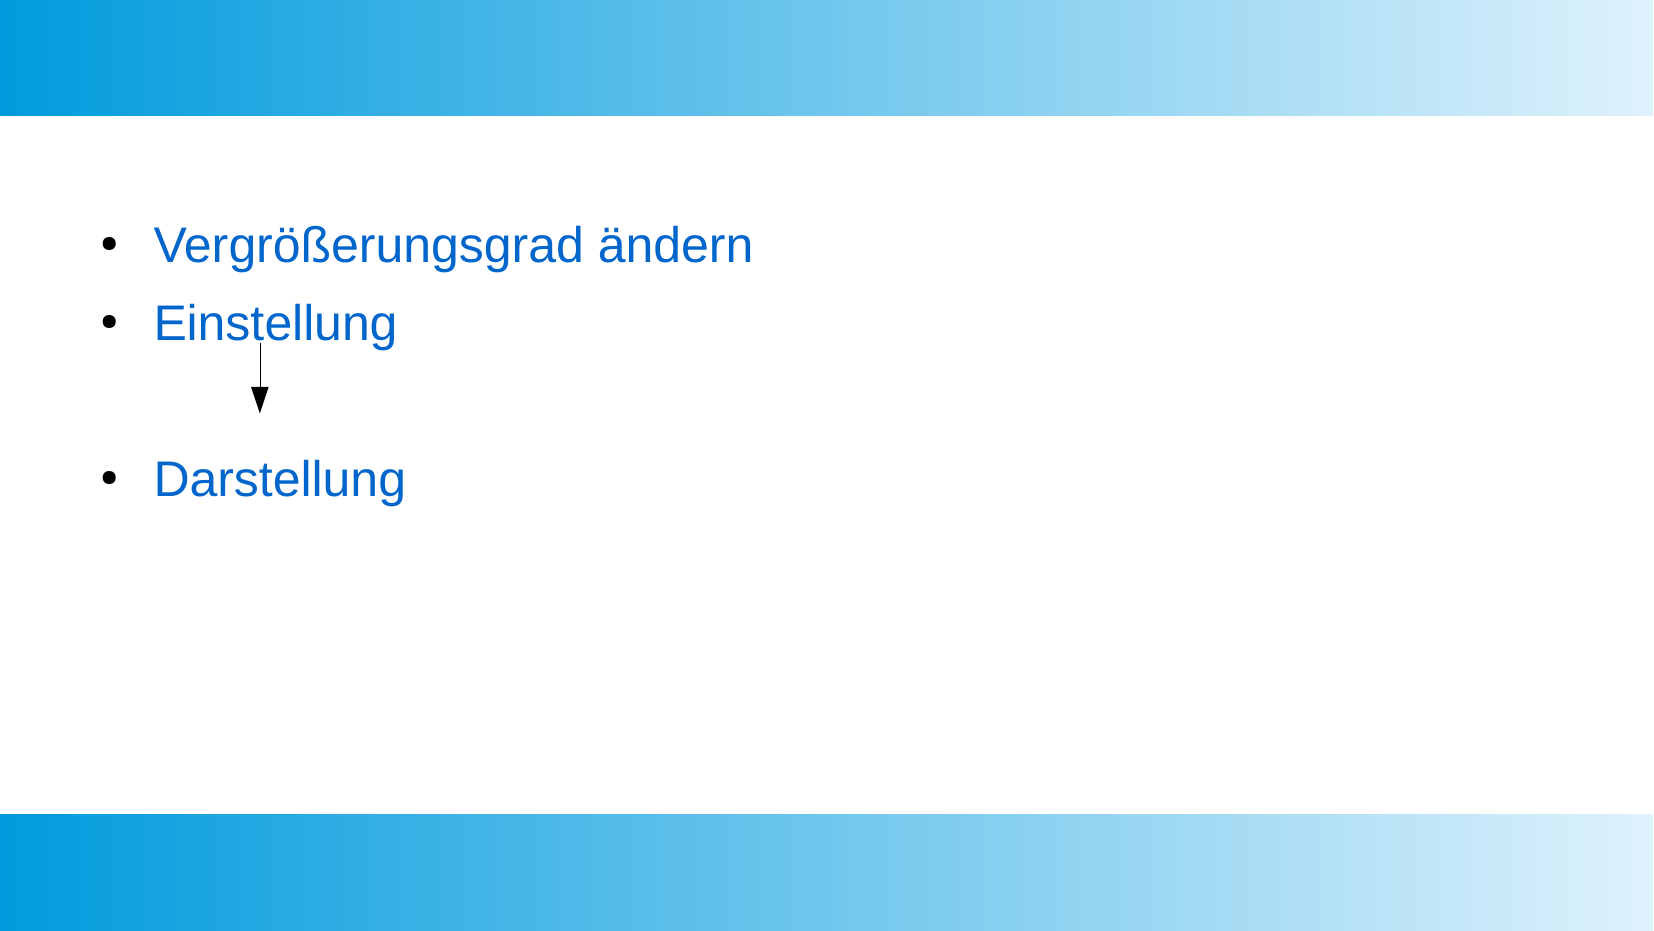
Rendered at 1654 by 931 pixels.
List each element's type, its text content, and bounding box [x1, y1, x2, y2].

list Vergrößerungsgrad ändern Einstellung Darstellung [82, 217, 1571, 758]
